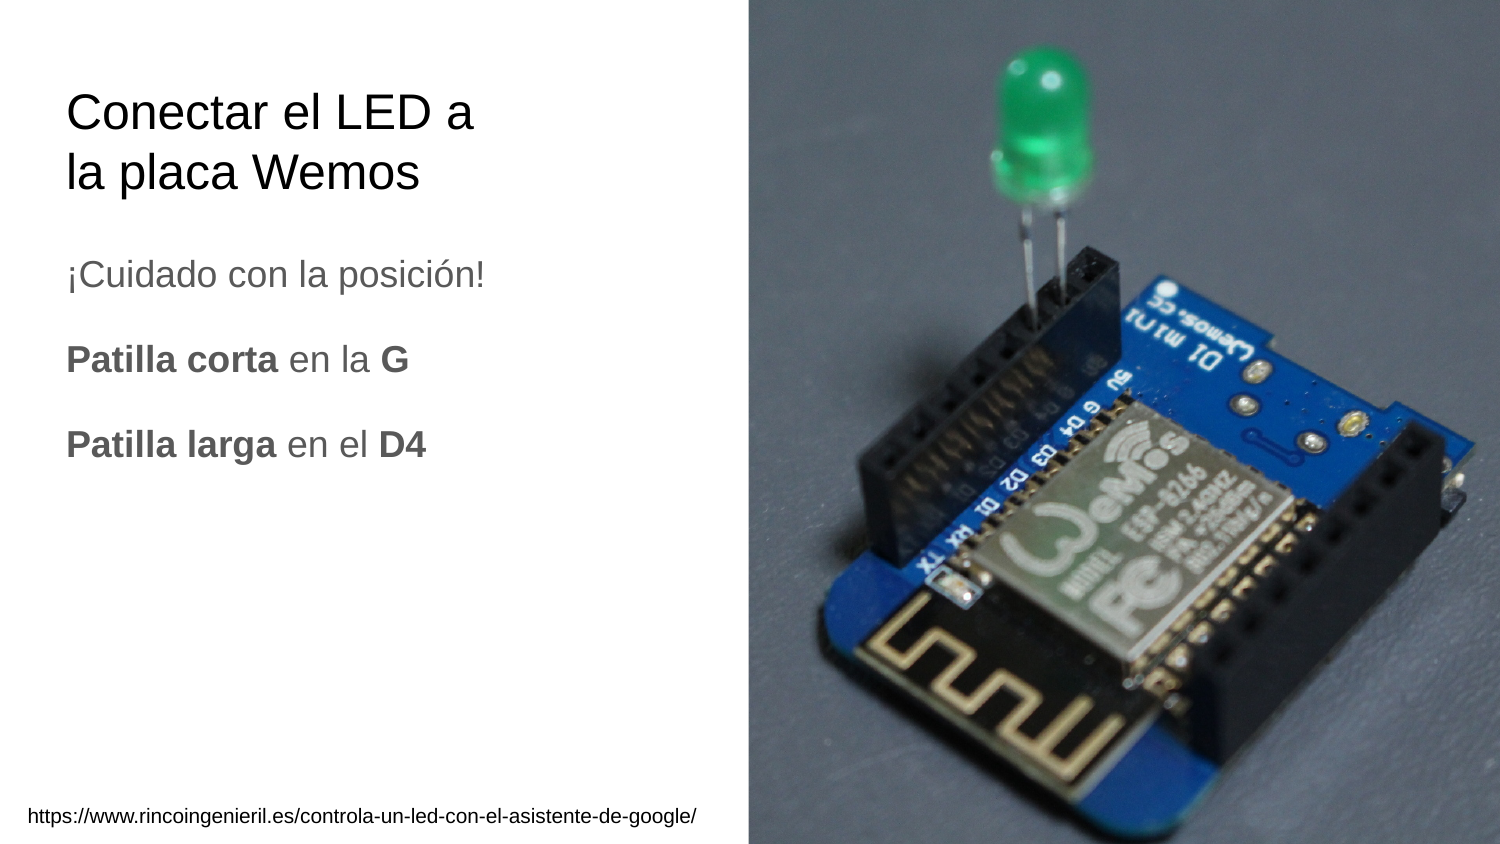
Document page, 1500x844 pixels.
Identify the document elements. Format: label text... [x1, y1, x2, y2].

picture [748, 0, 1500, 844]
list ¡Cuidado con la posición! Patilla corta en la G Patilla larga en el D4 [51, 227, 512, 750]
title Conectar el LED a la placa Wemos [51, 91, 512, 216]
